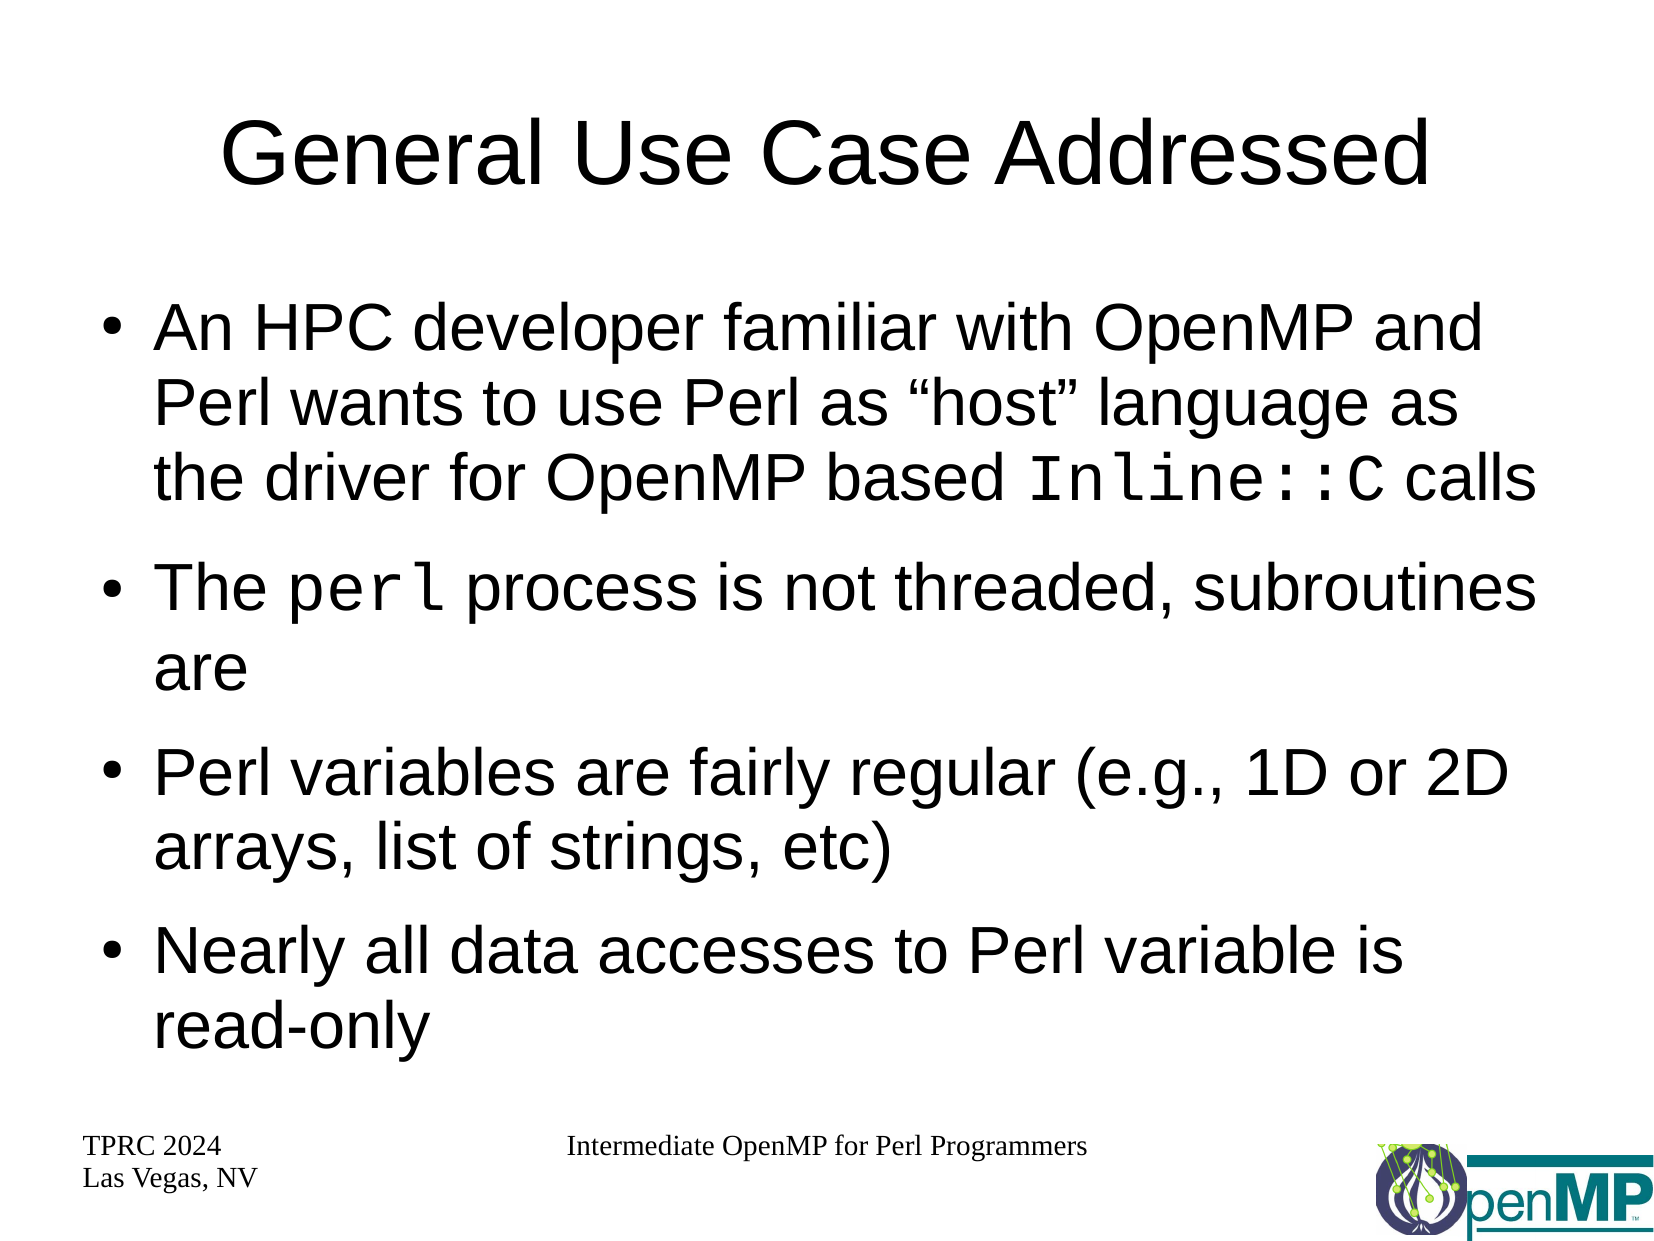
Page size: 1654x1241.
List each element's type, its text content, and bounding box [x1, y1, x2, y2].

picture [1376, 1144, 1654, 1241]
title General Use Case Addressed [82, 49, 1571, 257]
list An HPC developer familiar with OpenMP and Perl wants to use Perl as “host” language as the driver for OpenMP based Inline::C calls The perl process is not threaded, subroutines are Perl variables are fairly regular (e.g., 1D or 2D arrays, list of strings, etc) Nearly all data accesses to Perl variable is read-only [82, 290, 1571, 1109]
